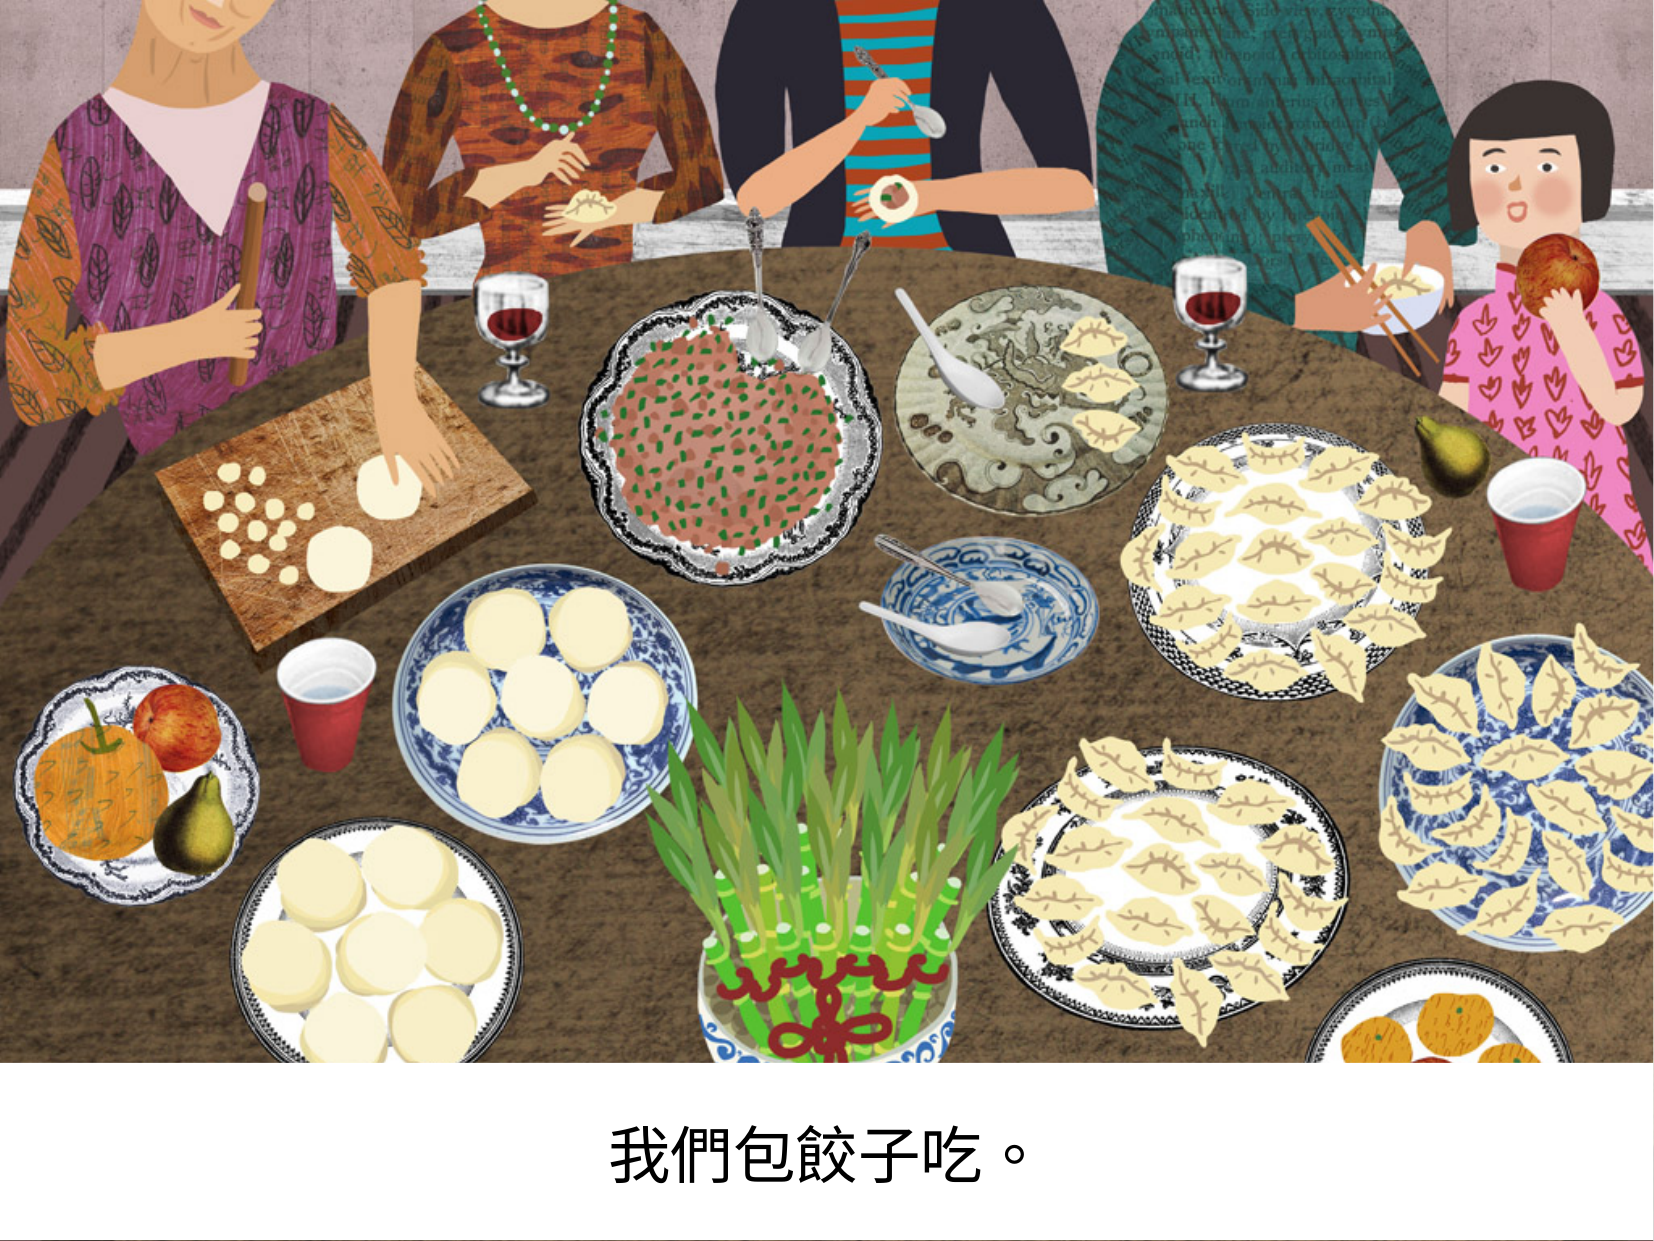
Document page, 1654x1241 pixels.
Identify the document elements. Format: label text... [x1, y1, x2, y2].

picture [0, 0, 1654, 1062]
title 我們包餃子吃。 [0, 1062, 1654, 1241]
